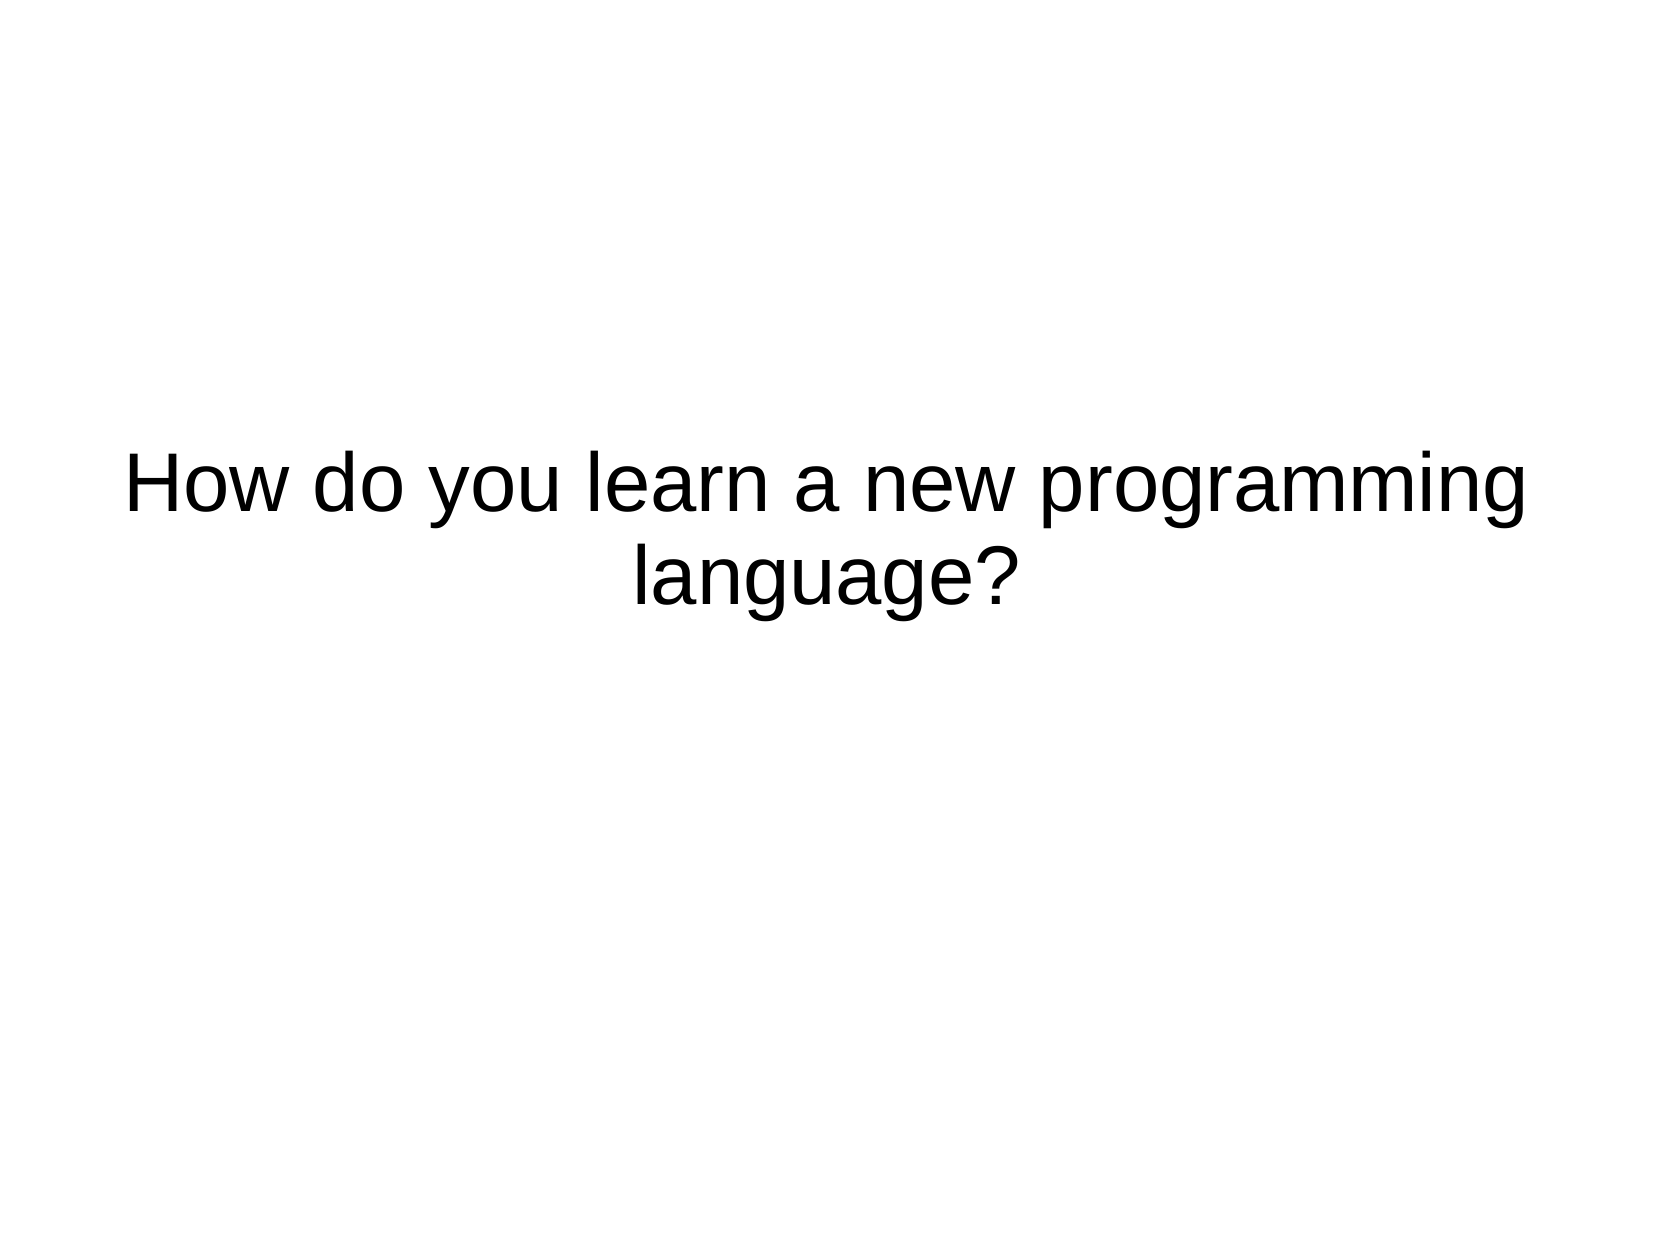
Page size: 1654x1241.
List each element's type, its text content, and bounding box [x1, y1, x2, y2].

subtitle How do you learn a new programming language? [82, 49, 1571, 1010]
